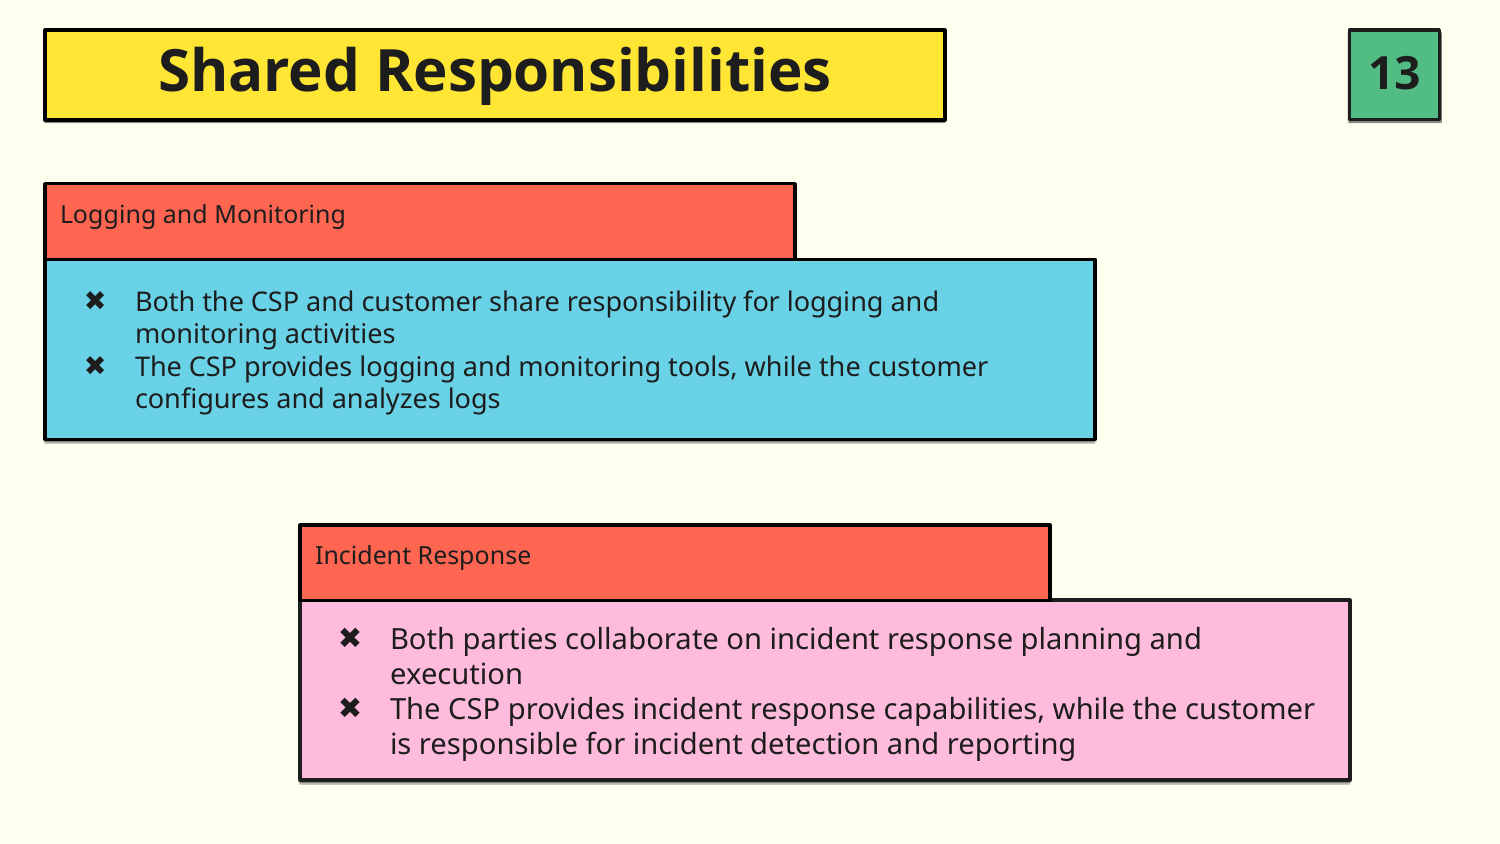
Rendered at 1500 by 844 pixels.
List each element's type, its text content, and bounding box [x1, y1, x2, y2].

subtitle Incident Response [300, 525, 1050, 601]
list Both the CSP and customer share responsibility for logging and monitoring activities The CSP provides logging and monitoring tools, while the customer configures and analyzes logs [45, 259, 1095, 440]
list Both parties collaborate on incident response planning and execution The CSP provides incident response capabilities, while the customer is responsible for incident detection and reporting [300, 600, 1350, 780]
subtitle Logging and Monitoring [45, 183, 795, 260]
title Shared Responsibilities [45, 30, 945, 120]
